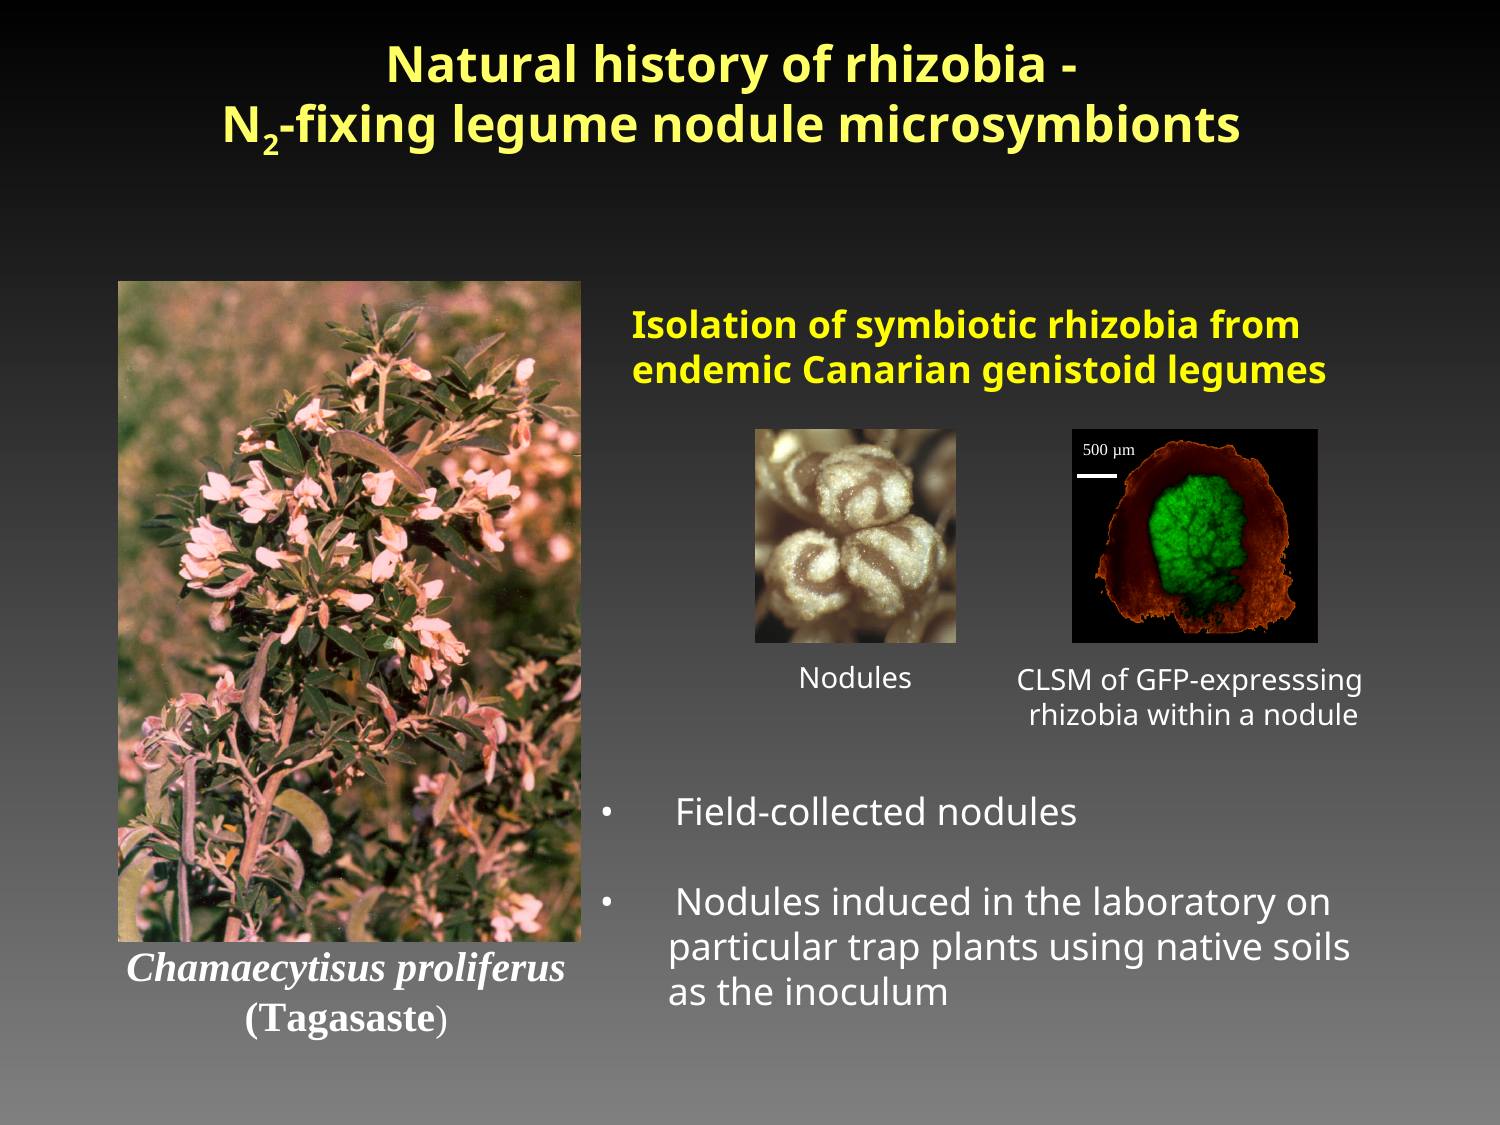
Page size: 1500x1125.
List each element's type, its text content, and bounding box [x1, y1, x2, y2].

text_box Natural history of rhizobia - N2-fixing legume nodule microsymbionts [37, 24, 1426, 169]
text_box Isolation of symbiotic rhizobia from endemic Canarian genistoid legumes [542, 293, 1493, 400]
picture [1072, 429, 1318, 643]
text_box CLSM of GFP-expresssing rhizobia within a nodule [1001, 653, 1386, 740]
text_box 500 µm [1068, 431, 1151, 468]
picture [755, 429, 956, 643]
picture [118, 281, 581, 931]
text_box Field-collected nodules Nodules induced in the laboratory on particular trap plants using native soils as the inoculum [584, 780, 1500, 1022]
text_box Chamaecytisus proliferus (Tagasaste) [111, 931, 581, 1048]
text_box Nodules [783, 651, 928, 702]
